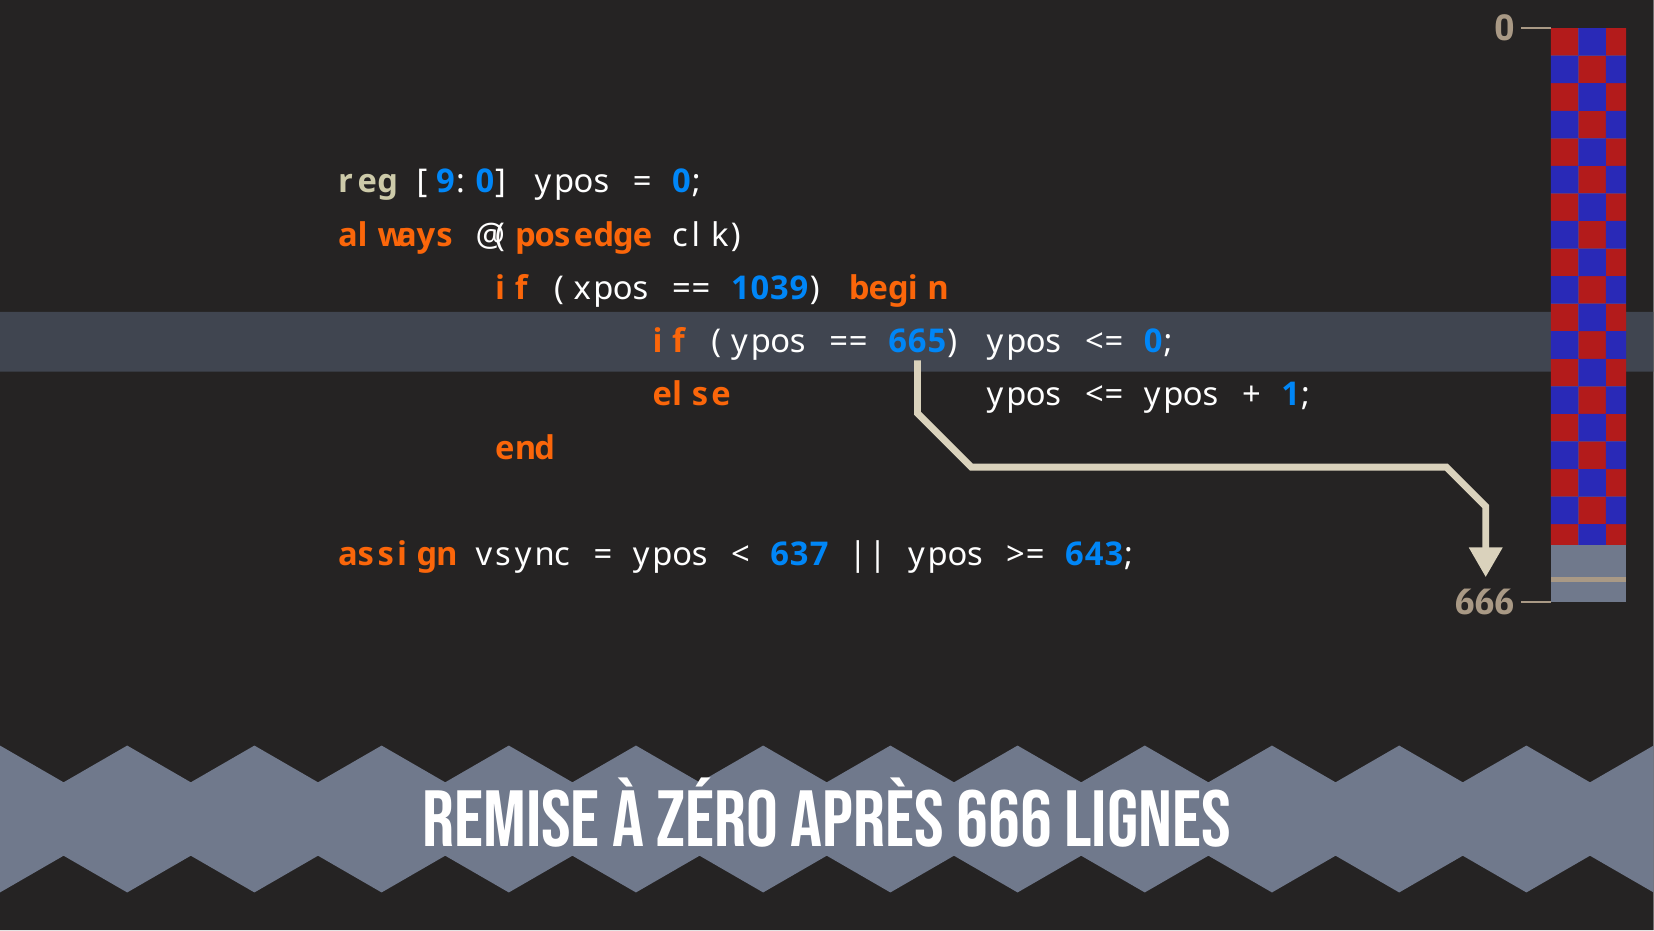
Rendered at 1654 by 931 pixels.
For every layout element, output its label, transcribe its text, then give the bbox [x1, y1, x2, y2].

title Remise à zéro après 666 lignes [54, 768, 1600, 877]
picture [0, 0, 1654, 741]
